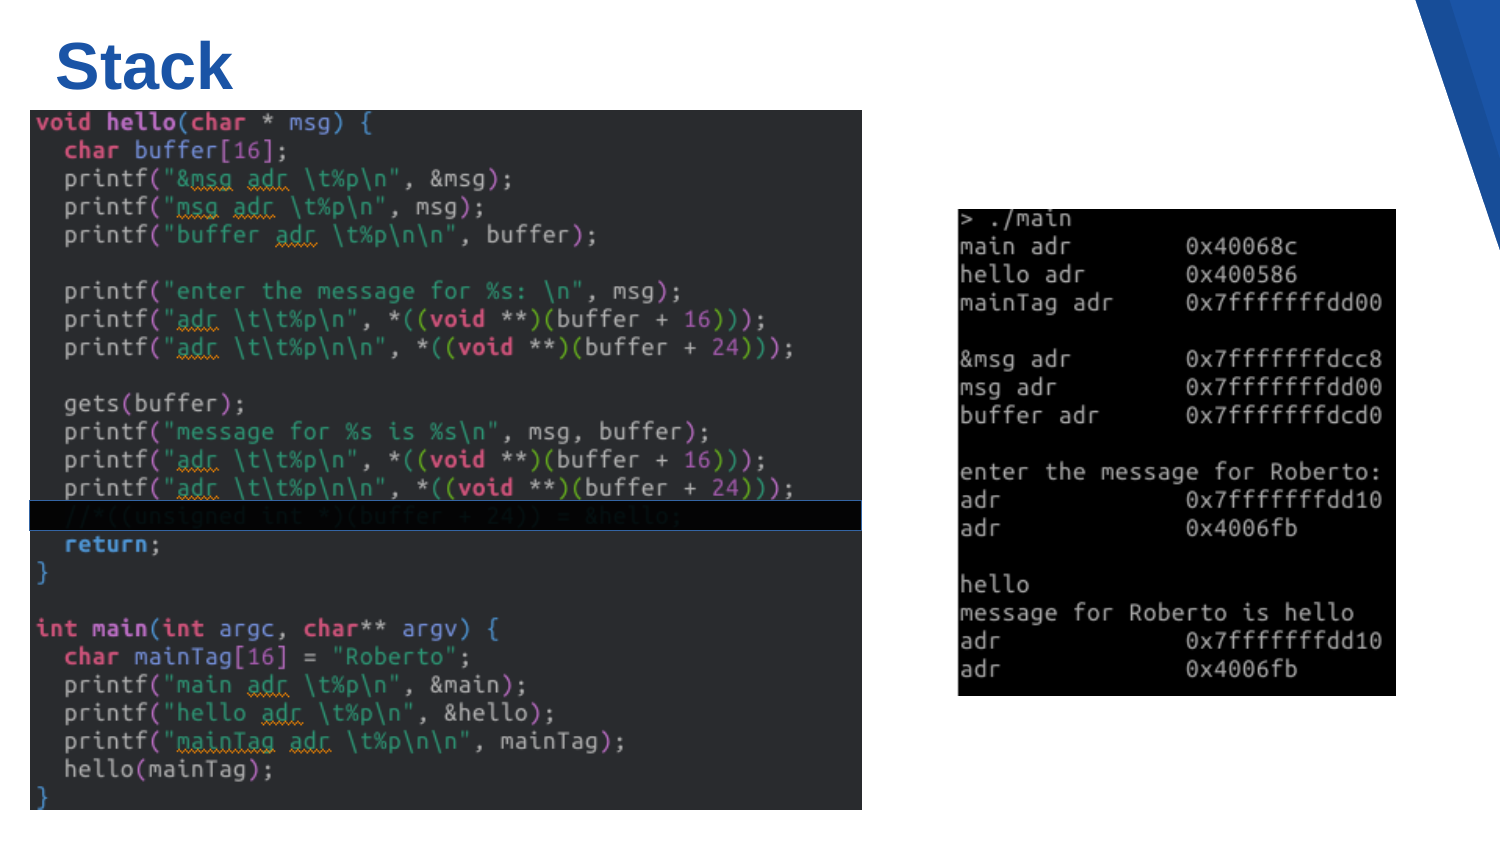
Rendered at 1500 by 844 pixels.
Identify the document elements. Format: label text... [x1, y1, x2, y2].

picture [30, 531, 862, 811]
picture [30, 110, 862, 500]
text_box [29, 500, 862, 531]
picture [957, 209, 1396, 696]
title Stack [40, 50, 1306, 118]
